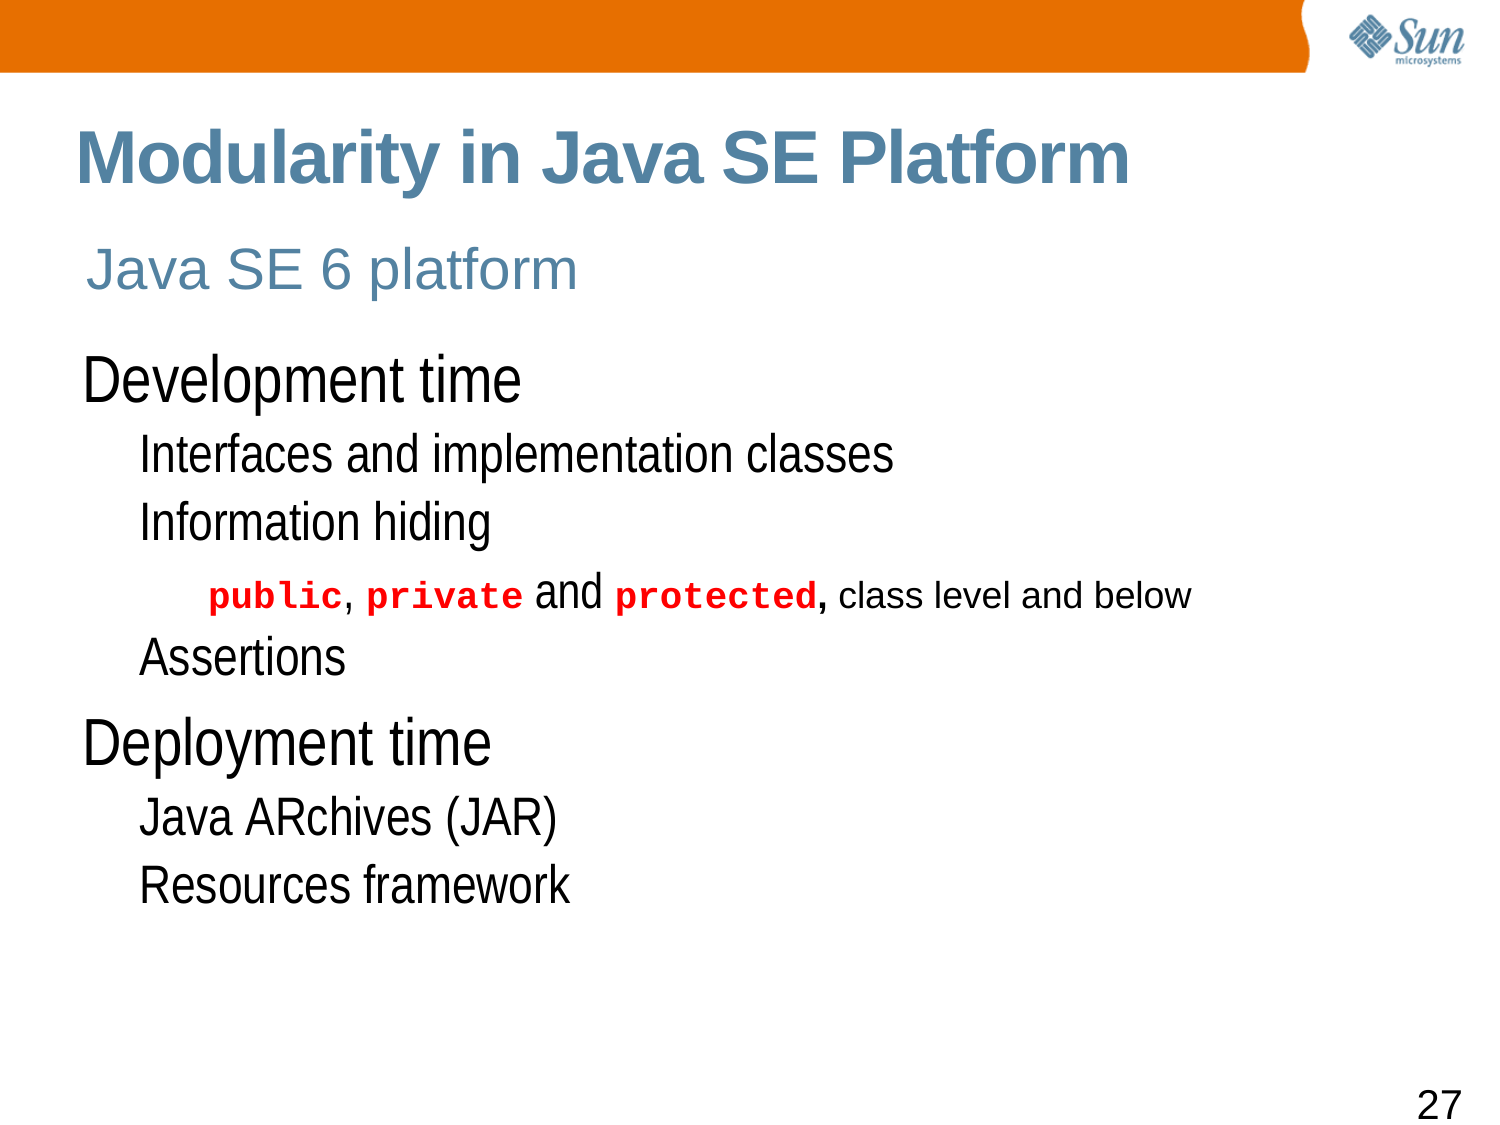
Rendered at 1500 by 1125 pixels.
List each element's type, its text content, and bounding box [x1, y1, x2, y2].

list Development time Interfaces and implementation classes Information hiding public, private and protected, class level and below Assertions Deployment time Java ARchives (JAR) Resources framework [62, 350, 1413, 1043]
picture [0, 0, 1500, 75]
text_box Java SE 6 platform [79, 228, 1355, 314]
title Modularity in Java SE Platform [75, 122, 1438, 228]
